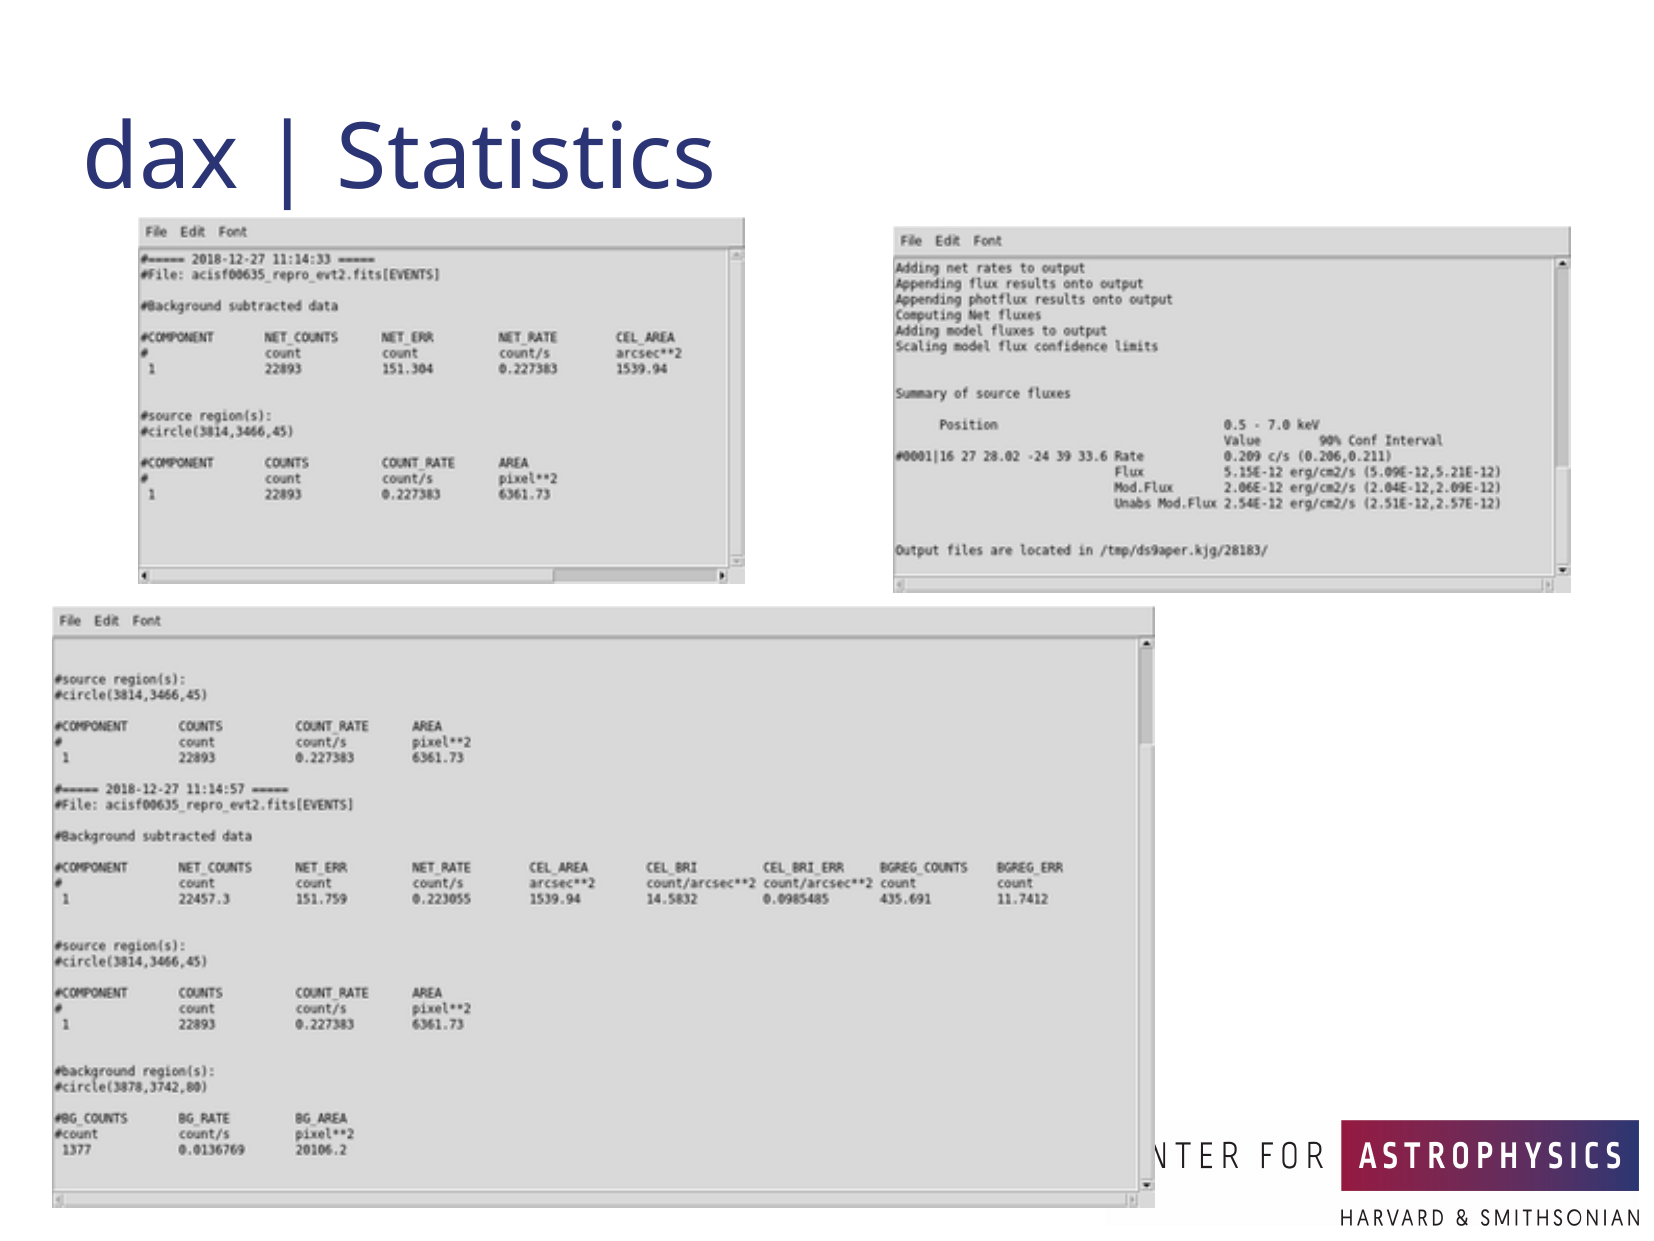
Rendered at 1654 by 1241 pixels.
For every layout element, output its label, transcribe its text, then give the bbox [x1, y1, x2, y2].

picture [893, 226, 1571, 593]
title dax | Statistics [82, 49, 1571, 257]
picture [52, 606, 1639, 1226]
picture [138, 217, 745, 584]
